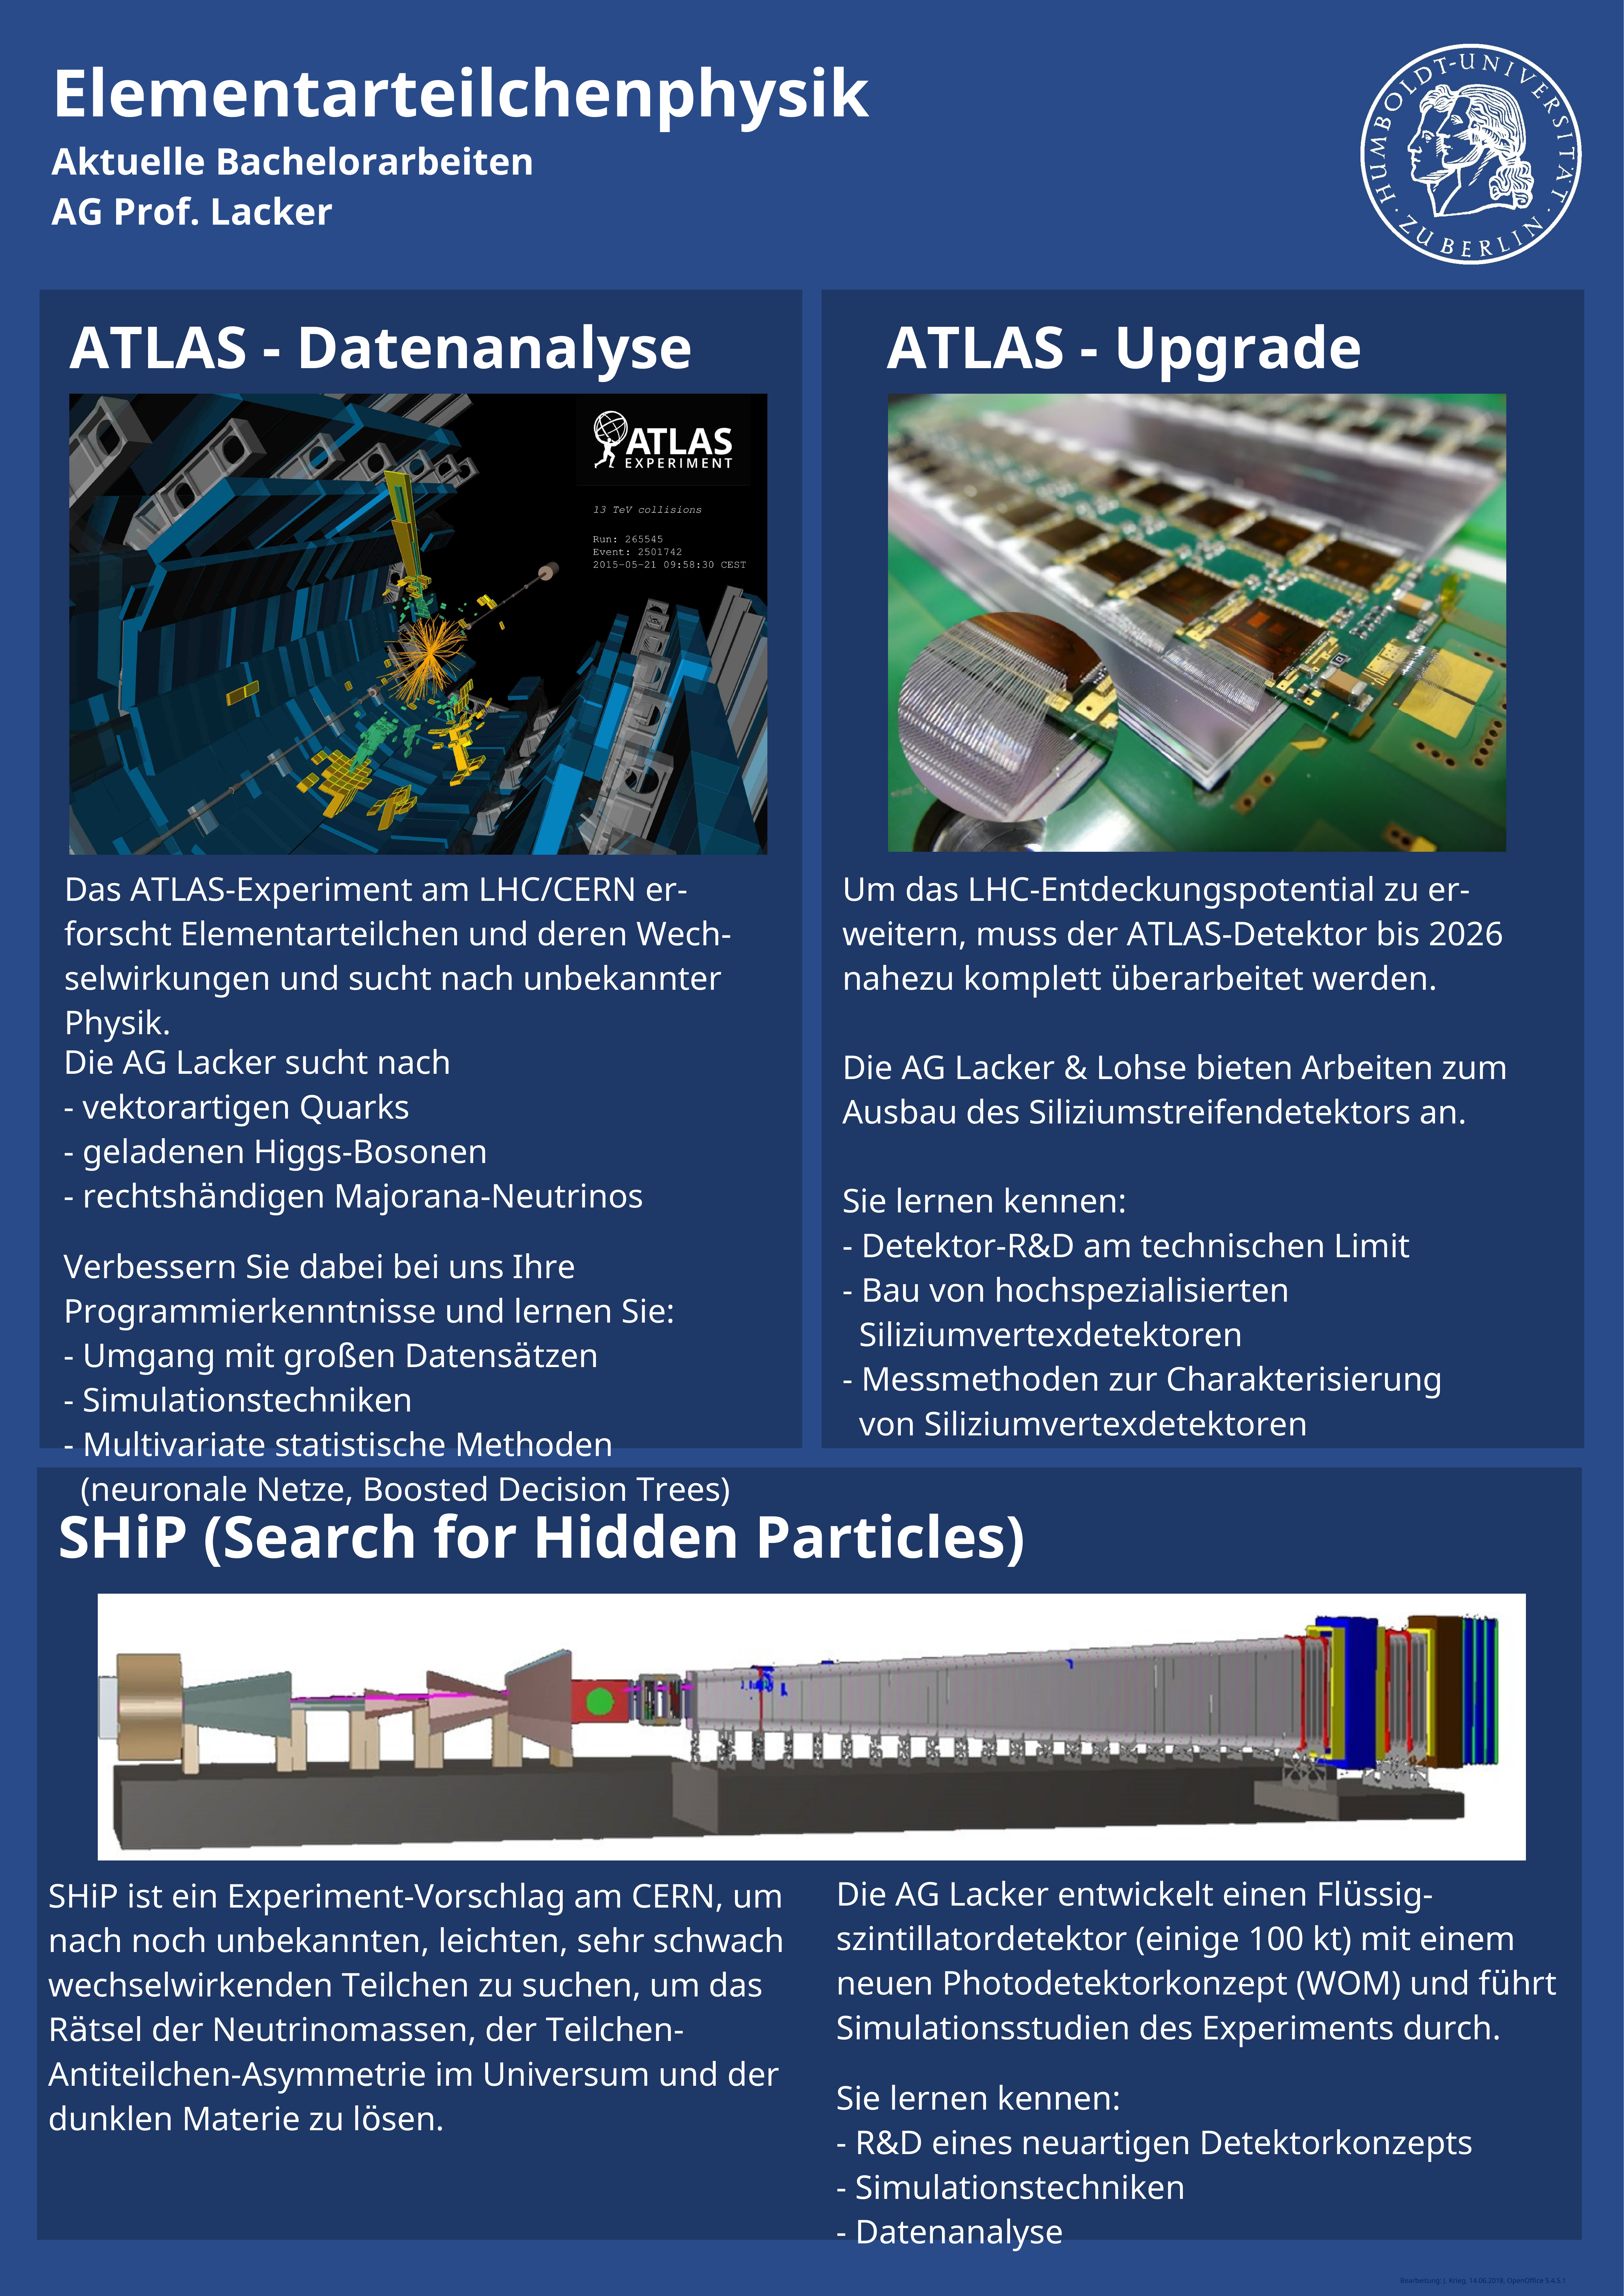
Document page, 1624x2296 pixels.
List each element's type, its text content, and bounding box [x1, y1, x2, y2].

text_box SHiP (Search for Hidden Particles) [803, 1543, 813, 1552]
text_box SHiP (Search for Hidden Particles) [797, 1530, 813, 1541]
text_box [983, 2237, 988, 2240]
picture [709, 788, 717, 790]
picture [888, 394, 1506, 852]
text_box [821, 289, 1584, 1448]
text_box ATLAS - Upgrade [901, 334, 912, 351]
picture [709, 832, 711, 839]
picture [1360, 44, 1582, 265]
text_box [991, 2237, 999, 2240]
text_box [1002, 2237, 1007, 2240]
text_box Bearbeitung: J. Krieg, 14.06.2018, OpenOffice 5.4.5.1 [1395, 2273, 1587, 2287]
text_box [933, 2237, 942, 2240]
picture [69, 394, 767, 855]
text_box [945, 2237, 949, 2240]
picture [577, 768, 583, 770]
text_box ATLAS - Datenanalyse [69, 306, 883, 386]
text_box [1020, 2237, 1022, 2240]
text_box [883, 2237, 892, 2240]
picture [582, 763, 587, 773]
picture [98, 1594, 1526, 1860]
picture [565, 765, 571, 768]
text_box [952, 2237, 960, 2240]
text_box [963, 2237, 968, 2240]
text_box SHiP (Search for Hidden Particles) [797, 1496, 1508, 1575]
text_box [874, 2237, 880, 2240]
text_box ATLAS - Upgrade [887, 306, 1499, 386]
picture [566, 723, 568, 727]
text_box [1010, 2237, 1018, 2240]
picture [717, 790, 726, 793]
text_box Das ATLAS-Experiment am LHC/CERN er-forscht Elementarteilchen und deren Wech-selwirkungen und sucht nach unbekannter Physik. [59, 863, 792, 992]
text_box Um das LHC-Entdeckungspotential zu er-weitern, muss der ATLAS-Detektor bis 2026 nahezu komplett überarbeitet werden. Die AG Lacker & Lohse bieten Arbeiten zum Ausbau des Siliziumstreifendetektors an. Sie lernen kennen: - Detektor-R&D am technischen Limit - Bau von hochspezialisierten Siliziumvertexdetektoren - Messmethoden zur Charakterisierung von Siliziumvertexdetektoren [837, 863, 1570, 1363]
picture [561, 745, 564, 747]
picture [91, 712, 94, 722]
text_box SHiP ist ein Experiment-Vorschlag am CERN, um nach noch unbekannten, leichten, sehr schwach wechselwirkenden Teilchen zu suchen, um das Rätsel der Neutrinomassen, der Teilchen-Antiteilchen-Asymmetrie im Universum und der dunklen Materie zu lösen. [43, 1870, 813, 2165]
picture [536, 841, 537, 846]
text_box [37, 1467, 1582, 2240]
text_box [1043, 2237, 1048, 2240]
text_box [914, 2237, 930, 2240]
picture [621, 707, 622, 712]
text_box [1024, 2237, 1041, 2240]
text_box [903, 2237, 912, 2240]
text_box [1050, 2237, 1582, 2240]
text_box [40, 289, 802, 1448]
picture [610, 740, 612, 743]
picture [703, 785, 709, 787]
text_box [861, 2237, 872, 2240]
picture [626, 692, 628, 695]
picture [613, 732, 614, 734]
text_box ATLAS - Datenanalyse [84, 334, 94, 351]
text_box [971, 2237, 981, 2240]
text_box [895, 2237, 900, 2240]
picture [107, 711, 109, 713]
text_box Die AG Lacker sucht nach - vektorartigen Quarks - geladenen Higgs-Bosonen - rechtshändigen Majorana-Neutrinos Verbessern Sie dabei bei uns Ihre Programmierkenntnisse und lernen Sie: - Umgang mit großen Datensätzen - Simulationstechniken - Multivariate statistische Methoden (neuronale Netze, Boosted Decision Trees) [59, 992, 797, 1643]
text_box Elementarteilchenphysik Aktuelle Bachelorarbeiten AG Prof. Lacker [46, 44, 1344, 239]
picture [706, 841, 709, 846]
picture [103, 694, 106, 701]
text_box Die AG Lacker entwickelt einen Flüssig-szintillatordetektor (einige 100 kt) mit einem neuen Photodetektorkonzept (WOM) und führt Simulationsstudien des Experiments durch. Sie lernen kennen: - R&D eines neuartigen Detektorkonzepts - Simulationstechniken - Datenanalyse [831, 1868, 1600, 2237]
